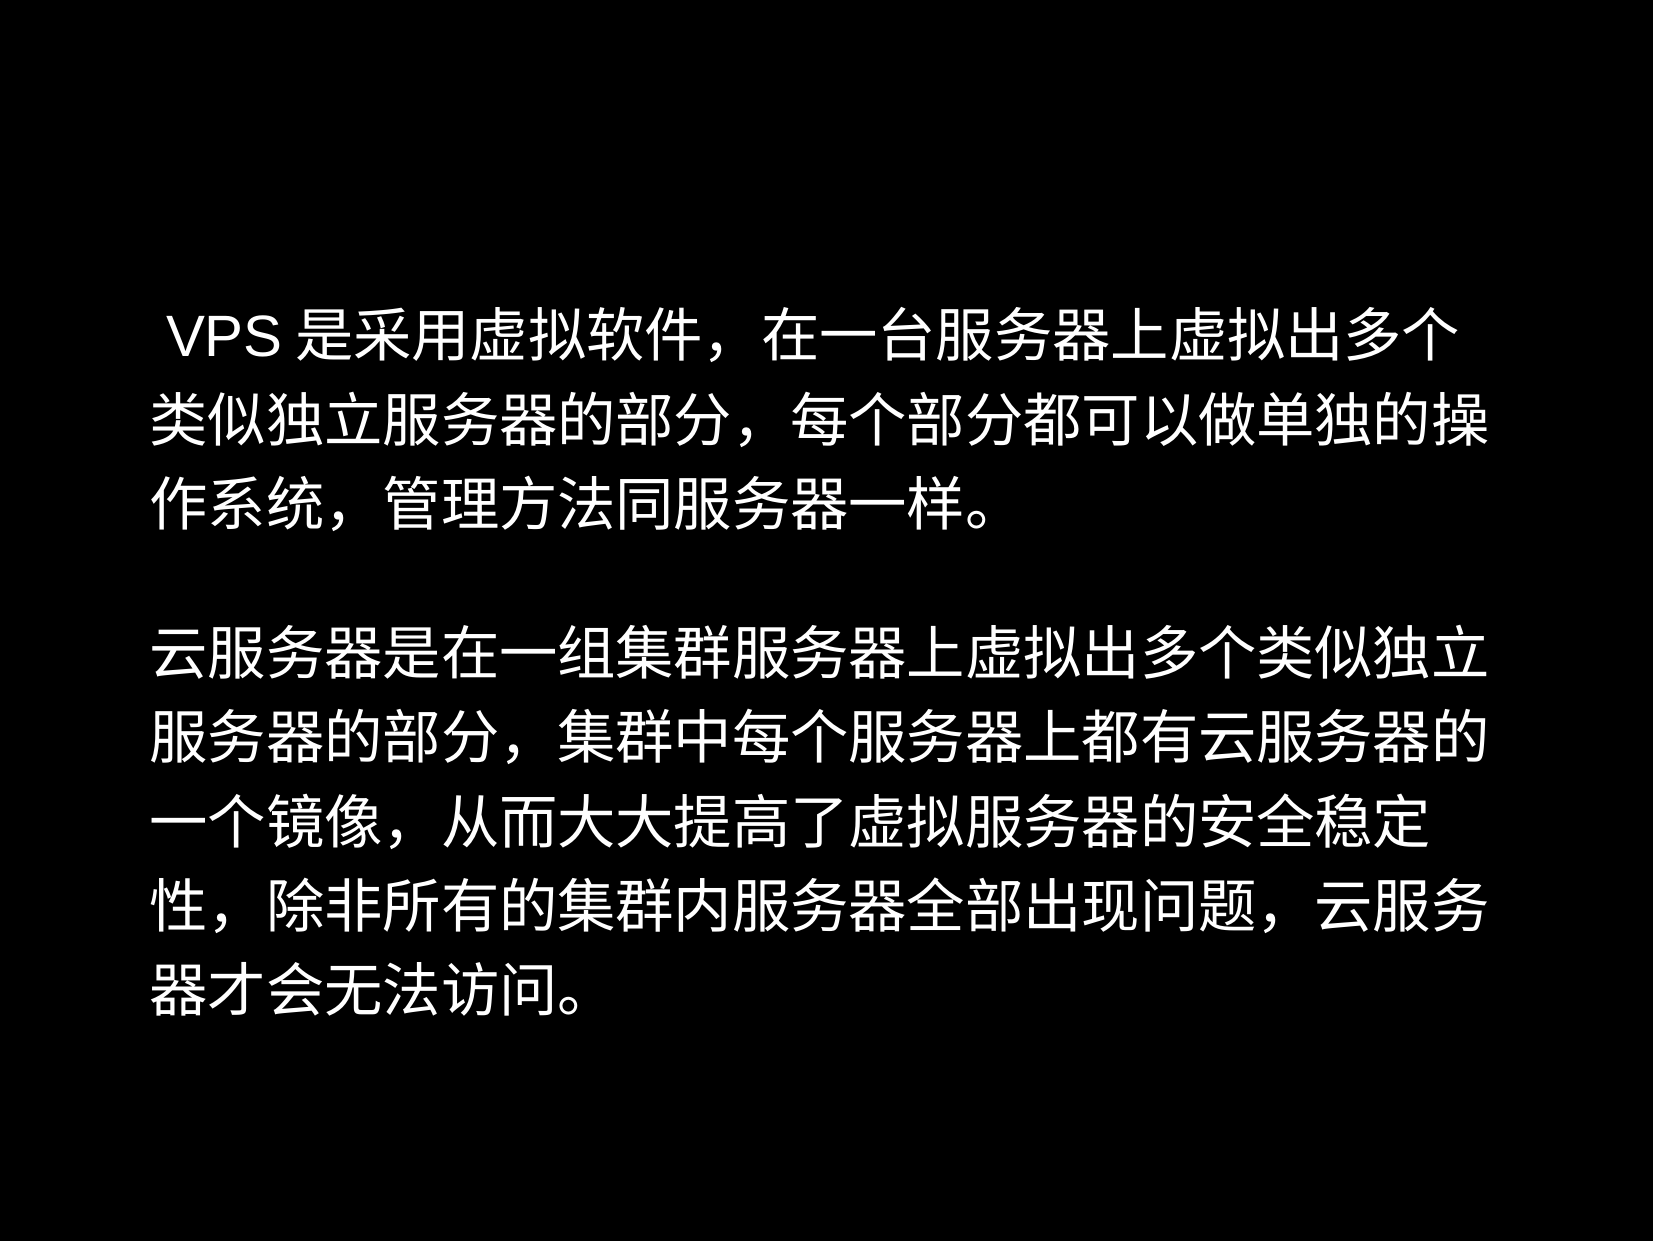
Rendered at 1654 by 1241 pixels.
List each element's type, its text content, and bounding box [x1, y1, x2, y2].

text_box VPS是采用虚拟软件，在一台服务器上虚拟出多个类似独立服务器的部分，每个部分都可以做单独的操作系统，管理方法同服务器一样。 云服务器是在一组集群服务器上虚拟出多个类似独立服务器的部分，集群中每个服务器上都有云服务器的一个镜像，从而大大提高了虚拟服务器的安全稳定性，除非所有的集群内服务器全部出现问题，云服务器才会无法访问。 [135, 281, 1519, 880]
